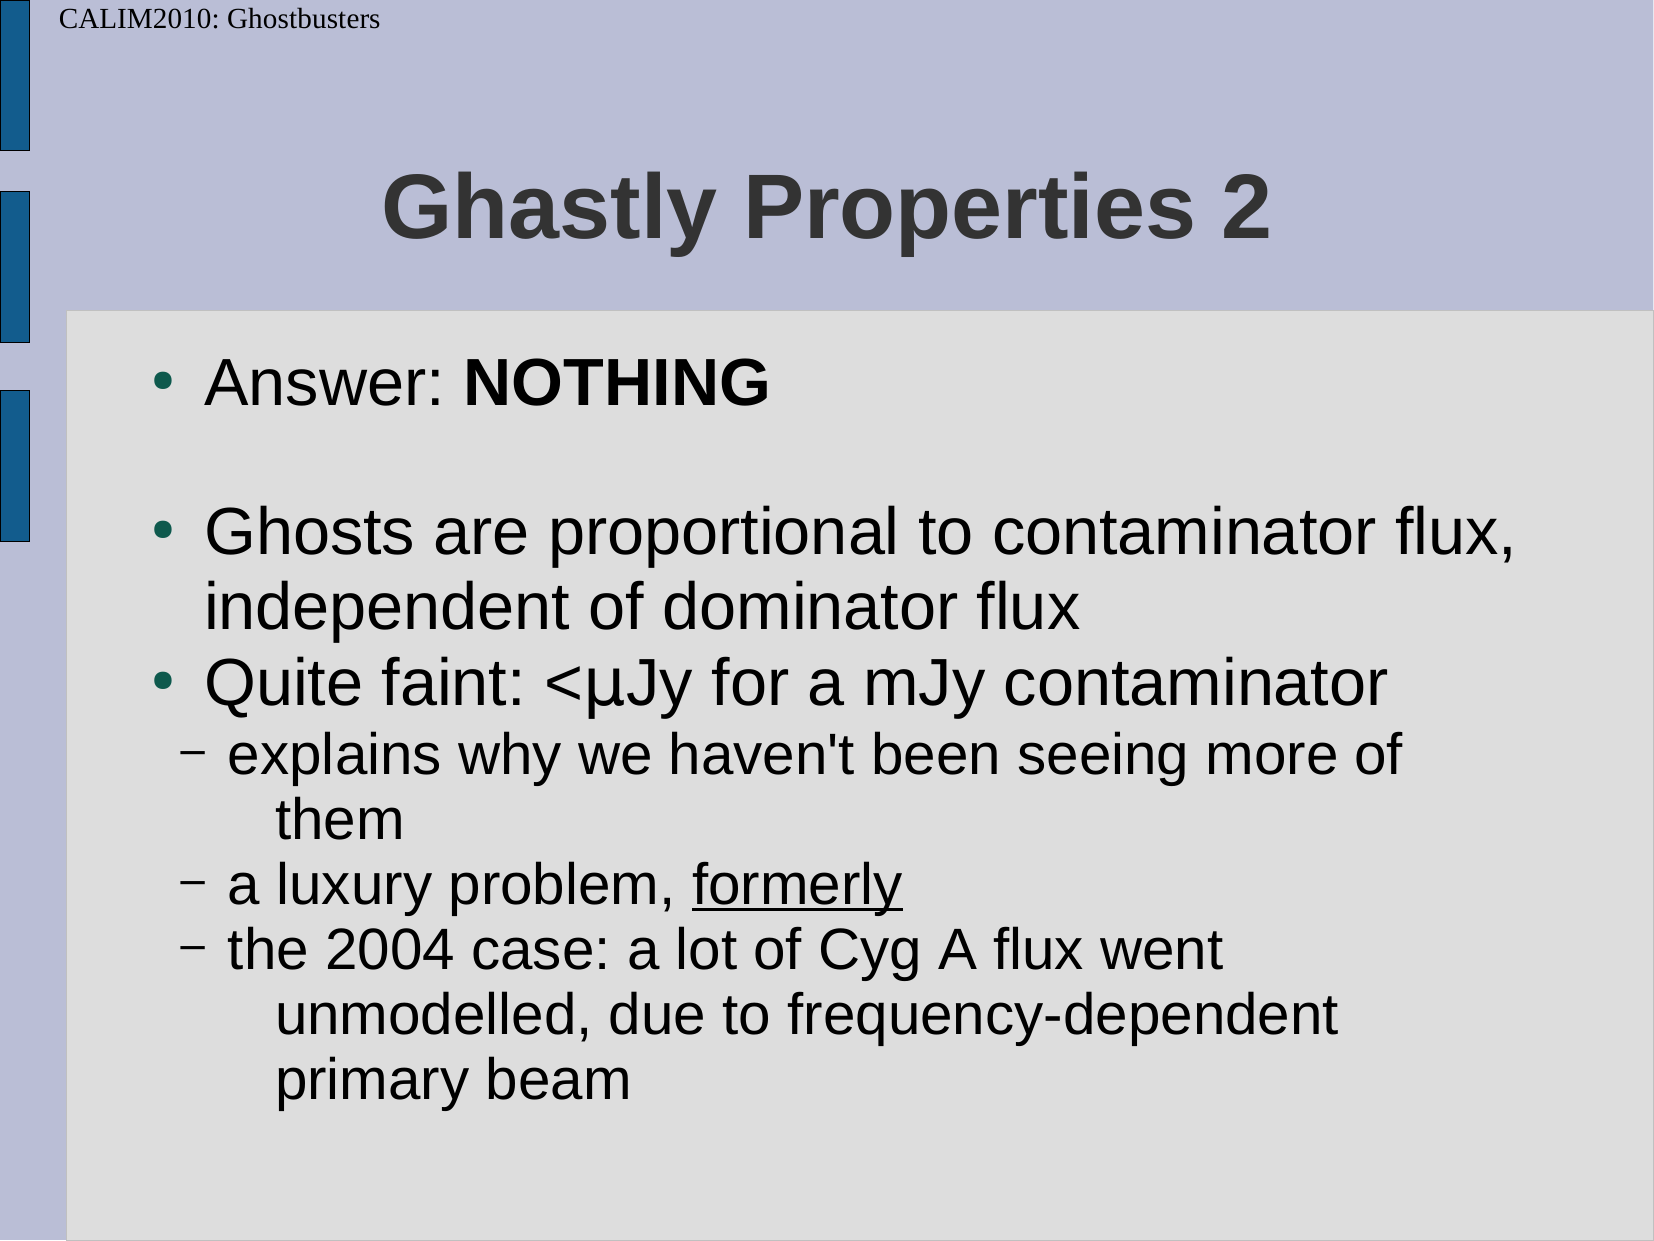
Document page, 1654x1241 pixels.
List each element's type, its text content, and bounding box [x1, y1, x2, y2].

list Answer: NOTHING Ghosts are proportional to contaminator flux, independent of dominator flux Quite faint: <μJy for a mJy contaminator explains why we haven't been seeing more of them a luxury problem, formerly the 2004 case: a lot of Cyg A flux went unmodelled, due to frequency-dependent primary beam [133, 344, 1546, 1149]
title Ghastly Properties 2 [121, 110, 1534, 303]
